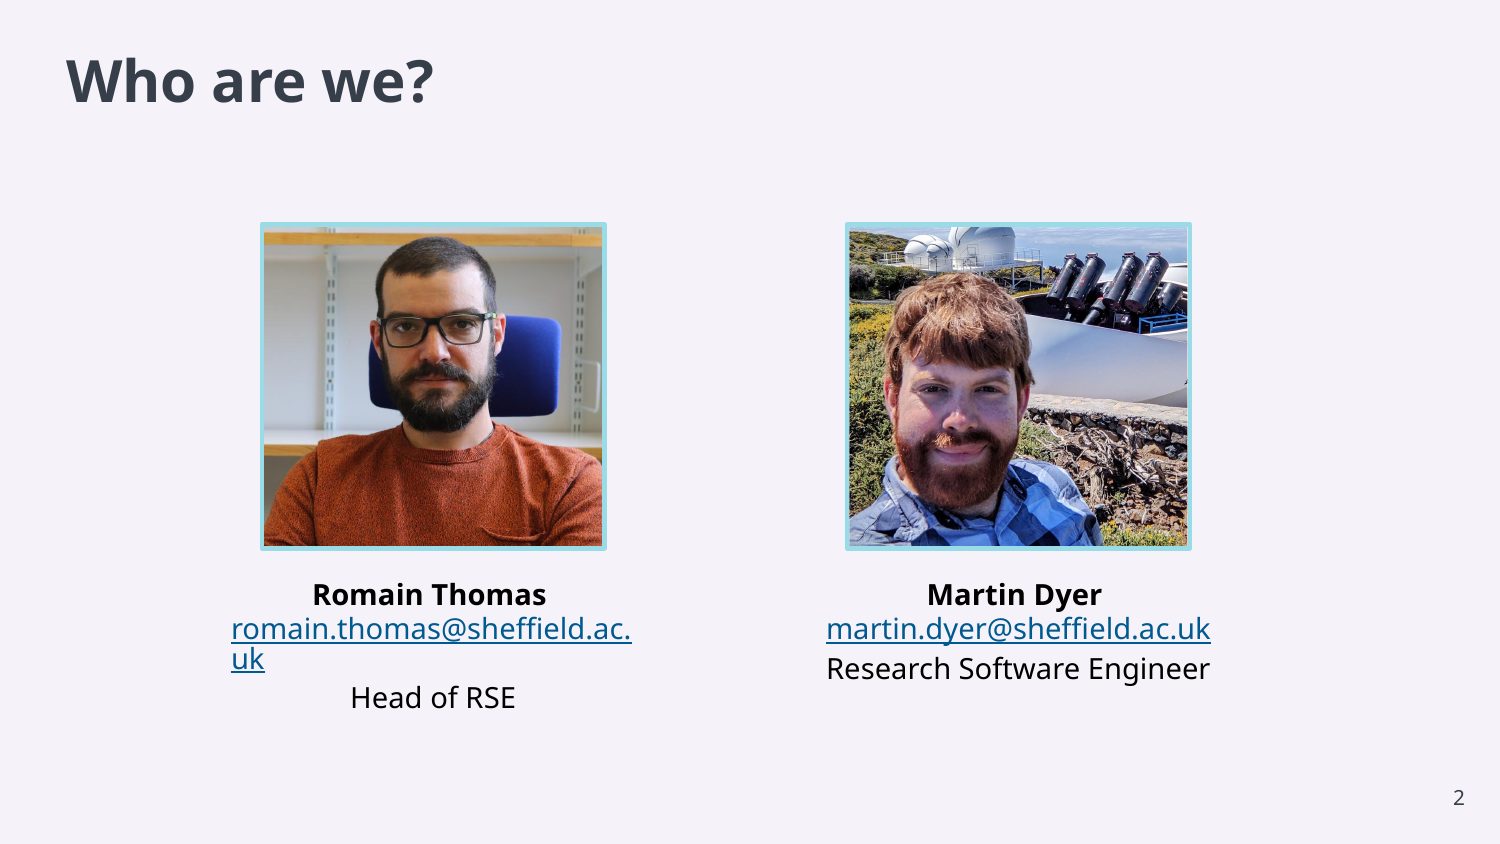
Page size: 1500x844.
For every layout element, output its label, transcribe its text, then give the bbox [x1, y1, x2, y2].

slide_number <number> [1389, 764, 1480, 830]
picture [849, 226, 1188, 546]
text_box Romain Thomas romain.thomas@sheffield.ac.uk Head of RSE [216, 560, 651, 678]
text_box Who are we? [51, 28, 1390, 140]
picture [264, 226, 603, 546]
text_box Martin Dyer martin.dyer@sheffield.ac.uk Research Software Engineer [801, 560, 1236, 678]
